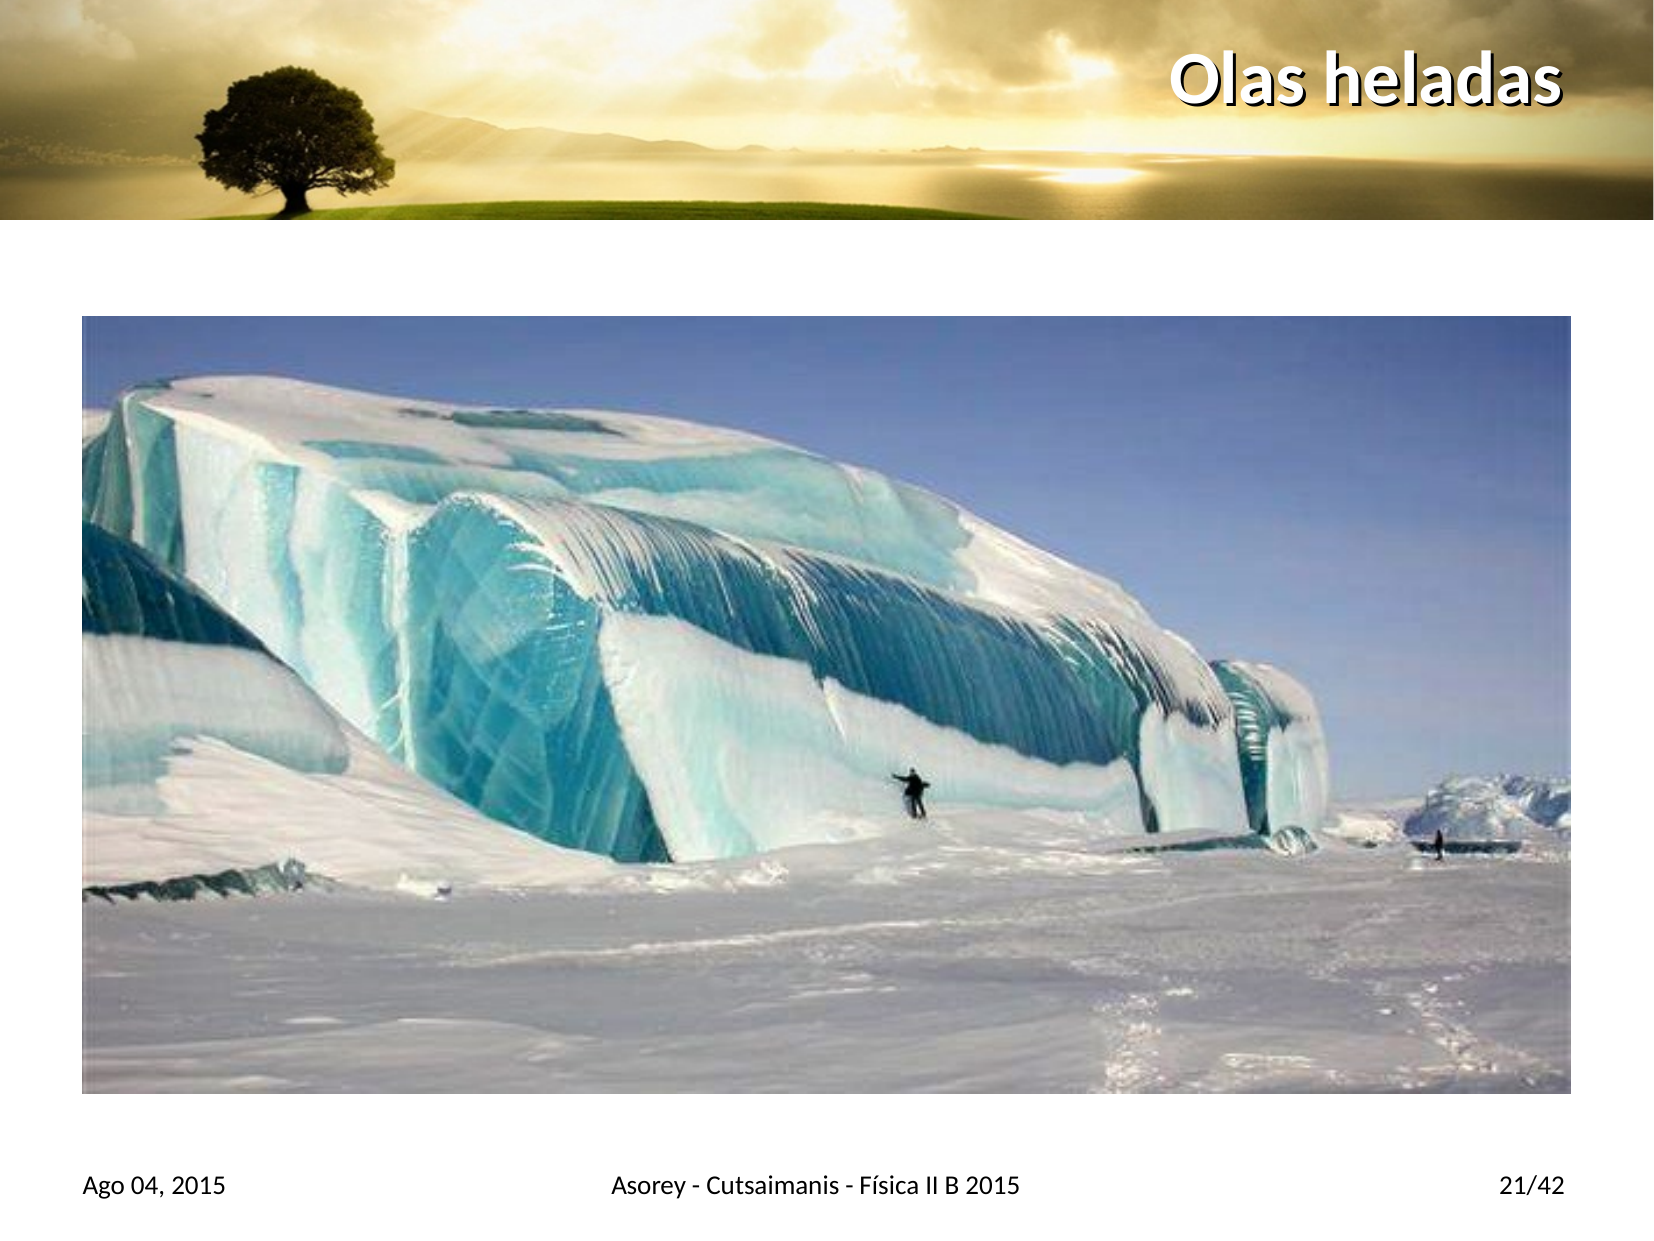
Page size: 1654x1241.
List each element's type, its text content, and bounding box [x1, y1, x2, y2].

title Olas heladas [75, 19, 1564, 151]
picture [82, 316, 1571, 1094]
picture [0, 0, 1654, 220]
